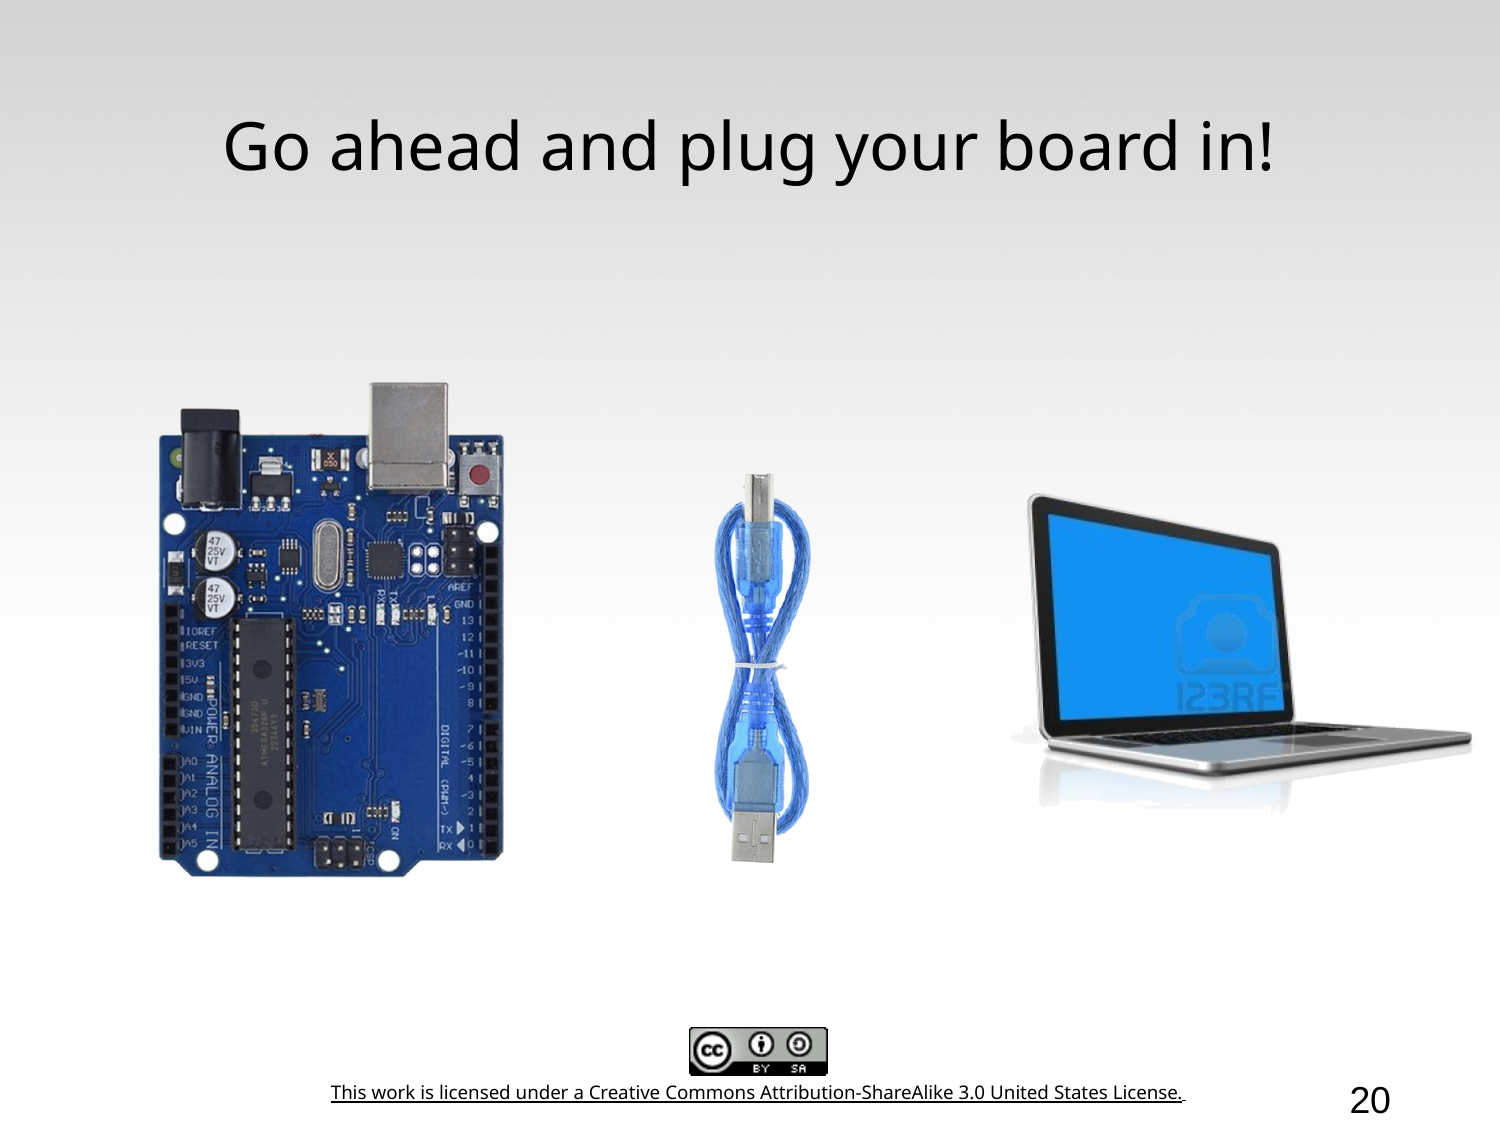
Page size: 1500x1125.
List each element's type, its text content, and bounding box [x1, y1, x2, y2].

title Go ahead and plug your board in! [112, 49, 1388, 238]
picture [0, 0, 1500, 1125]
